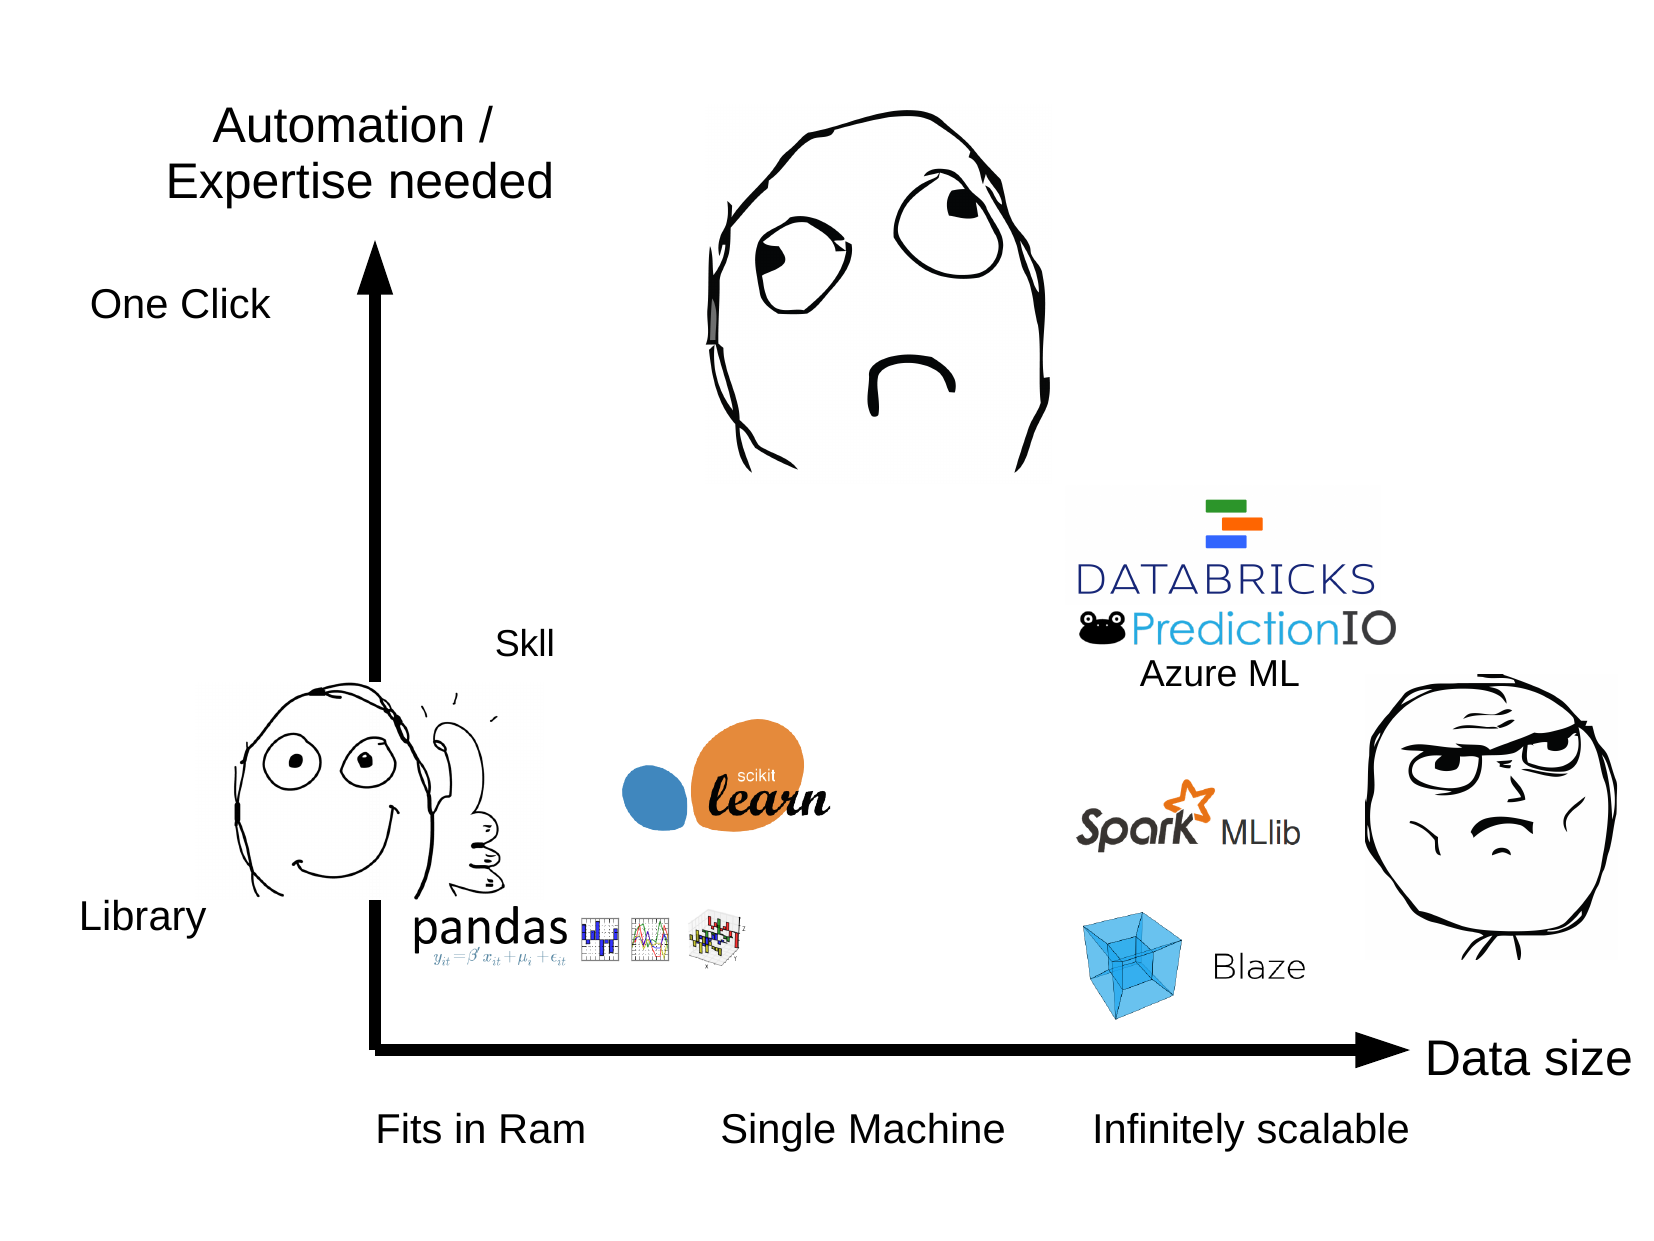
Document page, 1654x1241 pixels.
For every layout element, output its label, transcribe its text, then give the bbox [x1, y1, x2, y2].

picture [622, 719, 841, 856]
text_box One Click [75, 273, 286, 336]
text_box Infinitely scalable [1077, 1098, 1426, 1164]
picture [705, 104, 1052, 484]
text_box Azure ML [1125, 646, 1396, 702]
text_box Automation / Expertise needed [105, 90, 616, 226]
picture [1065, 485, 1381, 605]
text_box Single Machine [705, 1098, 1051, 1161]
picture [1065, 764, 1338, 866]
text_box Library [63, 885, 244, 947]
text_box Skll [480, 615, 571, 676]
picture [195, 682, 766, 976]
text_box Fits in Ram [360, 1098, 705, 1161]
picture [1079, 610, 1396, 646]
picture [1046, 674, 1618, 1036]
text_box Data size [1410, 1023, 1653, 1095]
